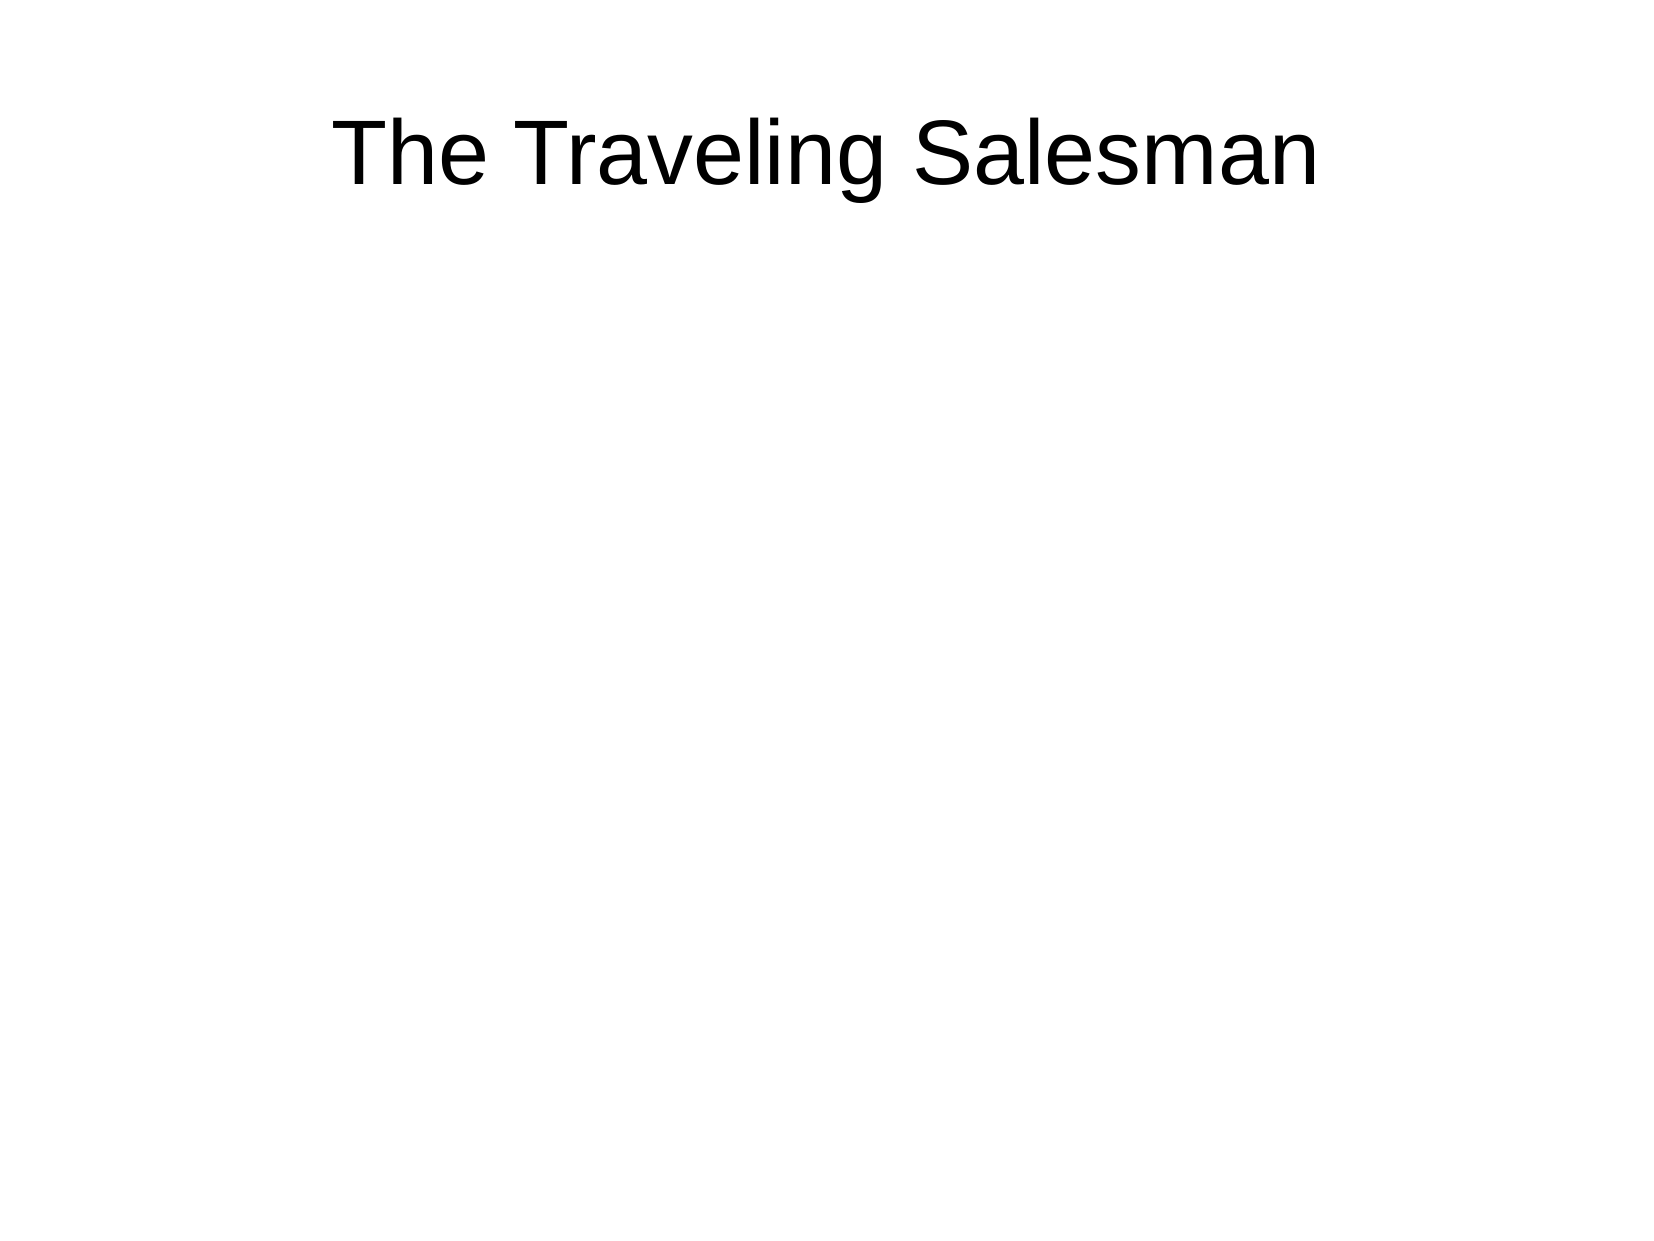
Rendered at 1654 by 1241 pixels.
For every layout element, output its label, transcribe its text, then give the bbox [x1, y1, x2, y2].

title The Traveling Salesman [82, 49, 1571, 257]
